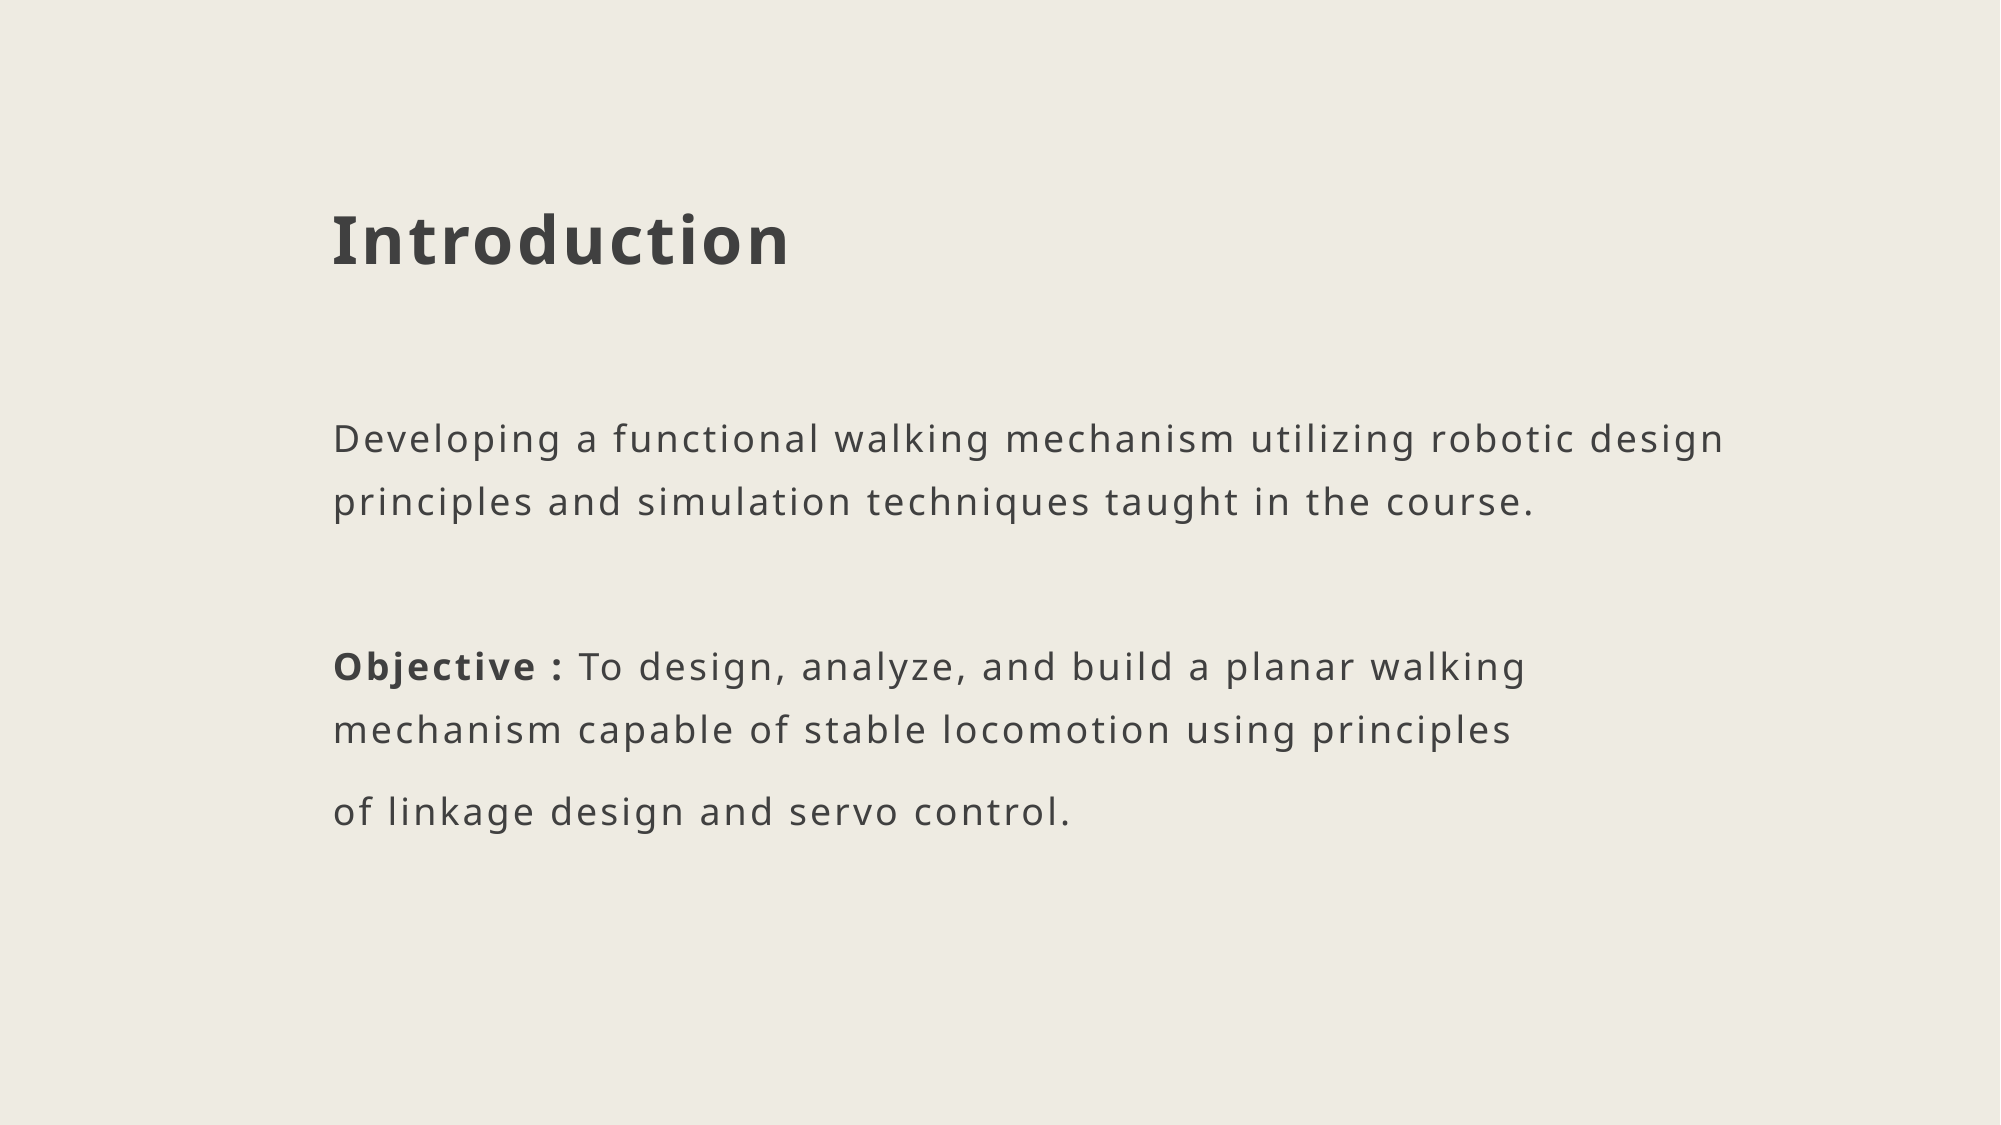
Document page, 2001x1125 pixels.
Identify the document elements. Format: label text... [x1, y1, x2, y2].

title Introduction [315, 72, 1754, 294]
list Developing a functional walking mechanism utilizing robotic design principles and simulation techniques taught in the course. Objective : To design, analyze, and build a planar walking mechanism capable of stable locomotion using principles of linkage design and servo control. [315, 379, 1754, 979]
